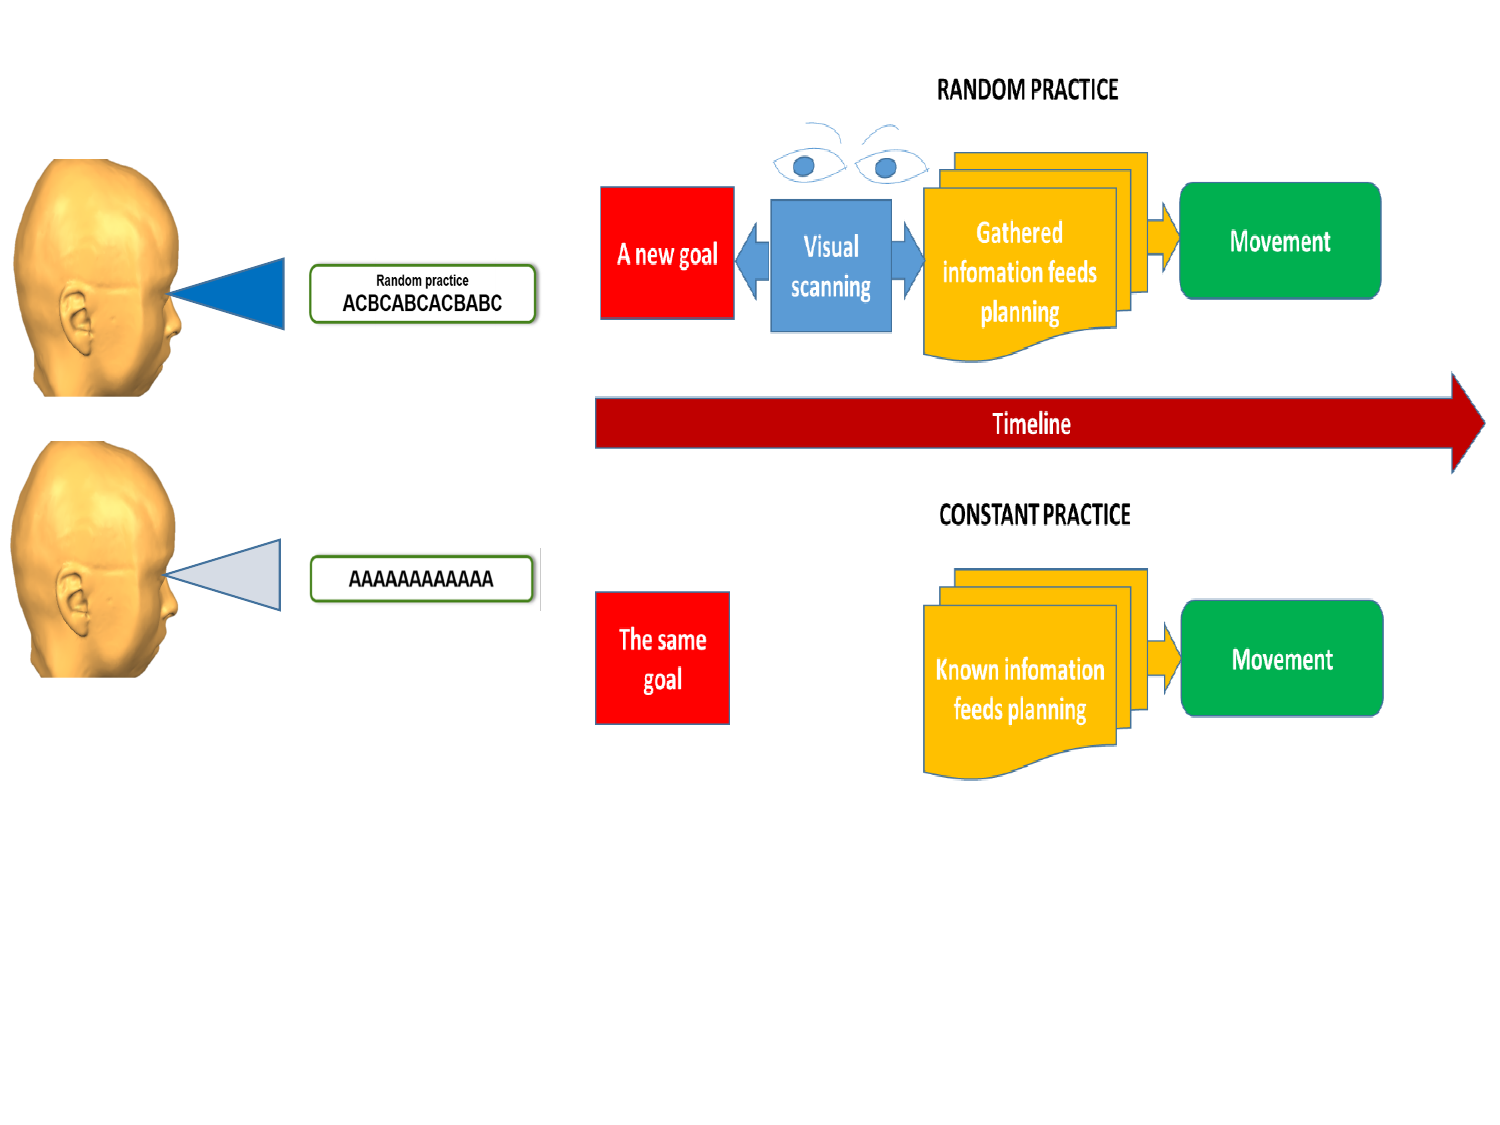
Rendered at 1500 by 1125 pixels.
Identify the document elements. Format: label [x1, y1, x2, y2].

picture [304, 548, 543, 611]
picture [0, 441, 214, 680]
text_box [167, 258, 284, 330]
text_box [163, 539, 280, 611]
picture [304, 258, 543, 330]
picture [3, 159, 218, 399]
picture [595, 58, 1486, 781]
